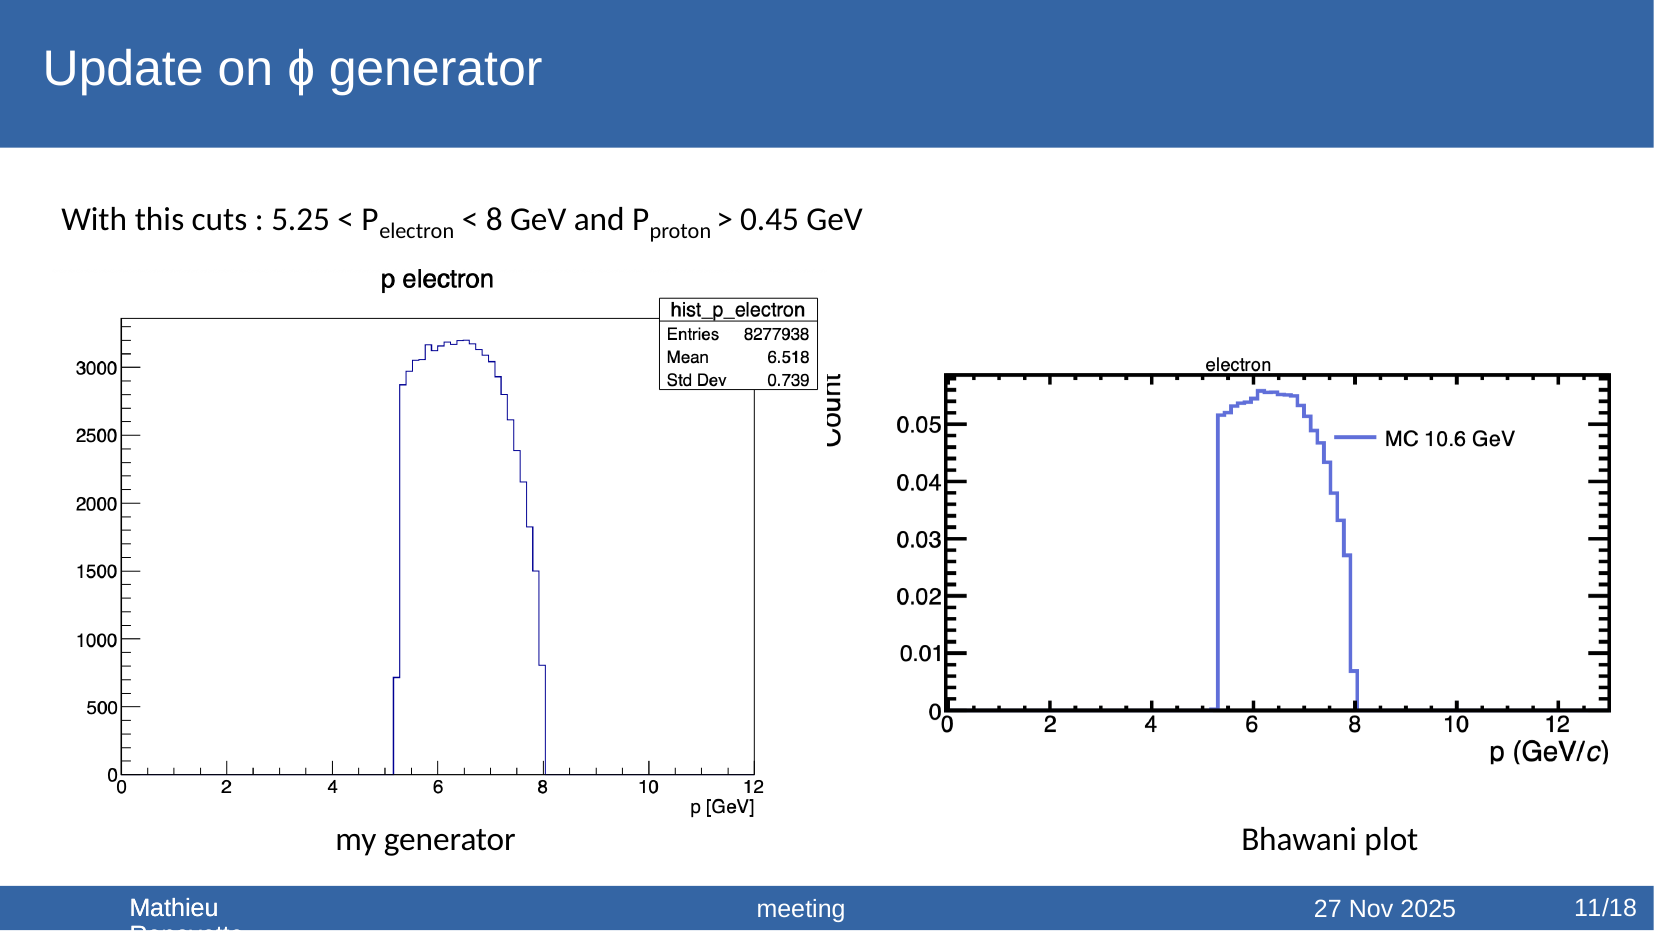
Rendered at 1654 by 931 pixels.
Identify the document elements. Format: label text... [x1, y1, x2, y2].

text_box meeting [734, 887, 953, 931]
text_box Mathieu Ronayette [114, 885, 355, 929]
text_box [0, 885, 131, 931]
text_box [0, 0, 1654, 148]
text_box Bhawani plot [1226, 809, 1436, 865]
text_box Update on ɸ generator [27, 32, 886, 106]
text_box 11/18 [1559, 885, 1654, 930]
text_box 27 Nov 2025 [1299, 887, 1536, 931]
text_box [226, 885, 1654, 931]
text_box With this cuts : 5.25 < Pelectron < 8 GeV and Pproton > 0.45 GeV [46, 189, 895, 246]
picture [52, 269, 1644, 824]
text_box my generator [320, 824, 535, 865]
